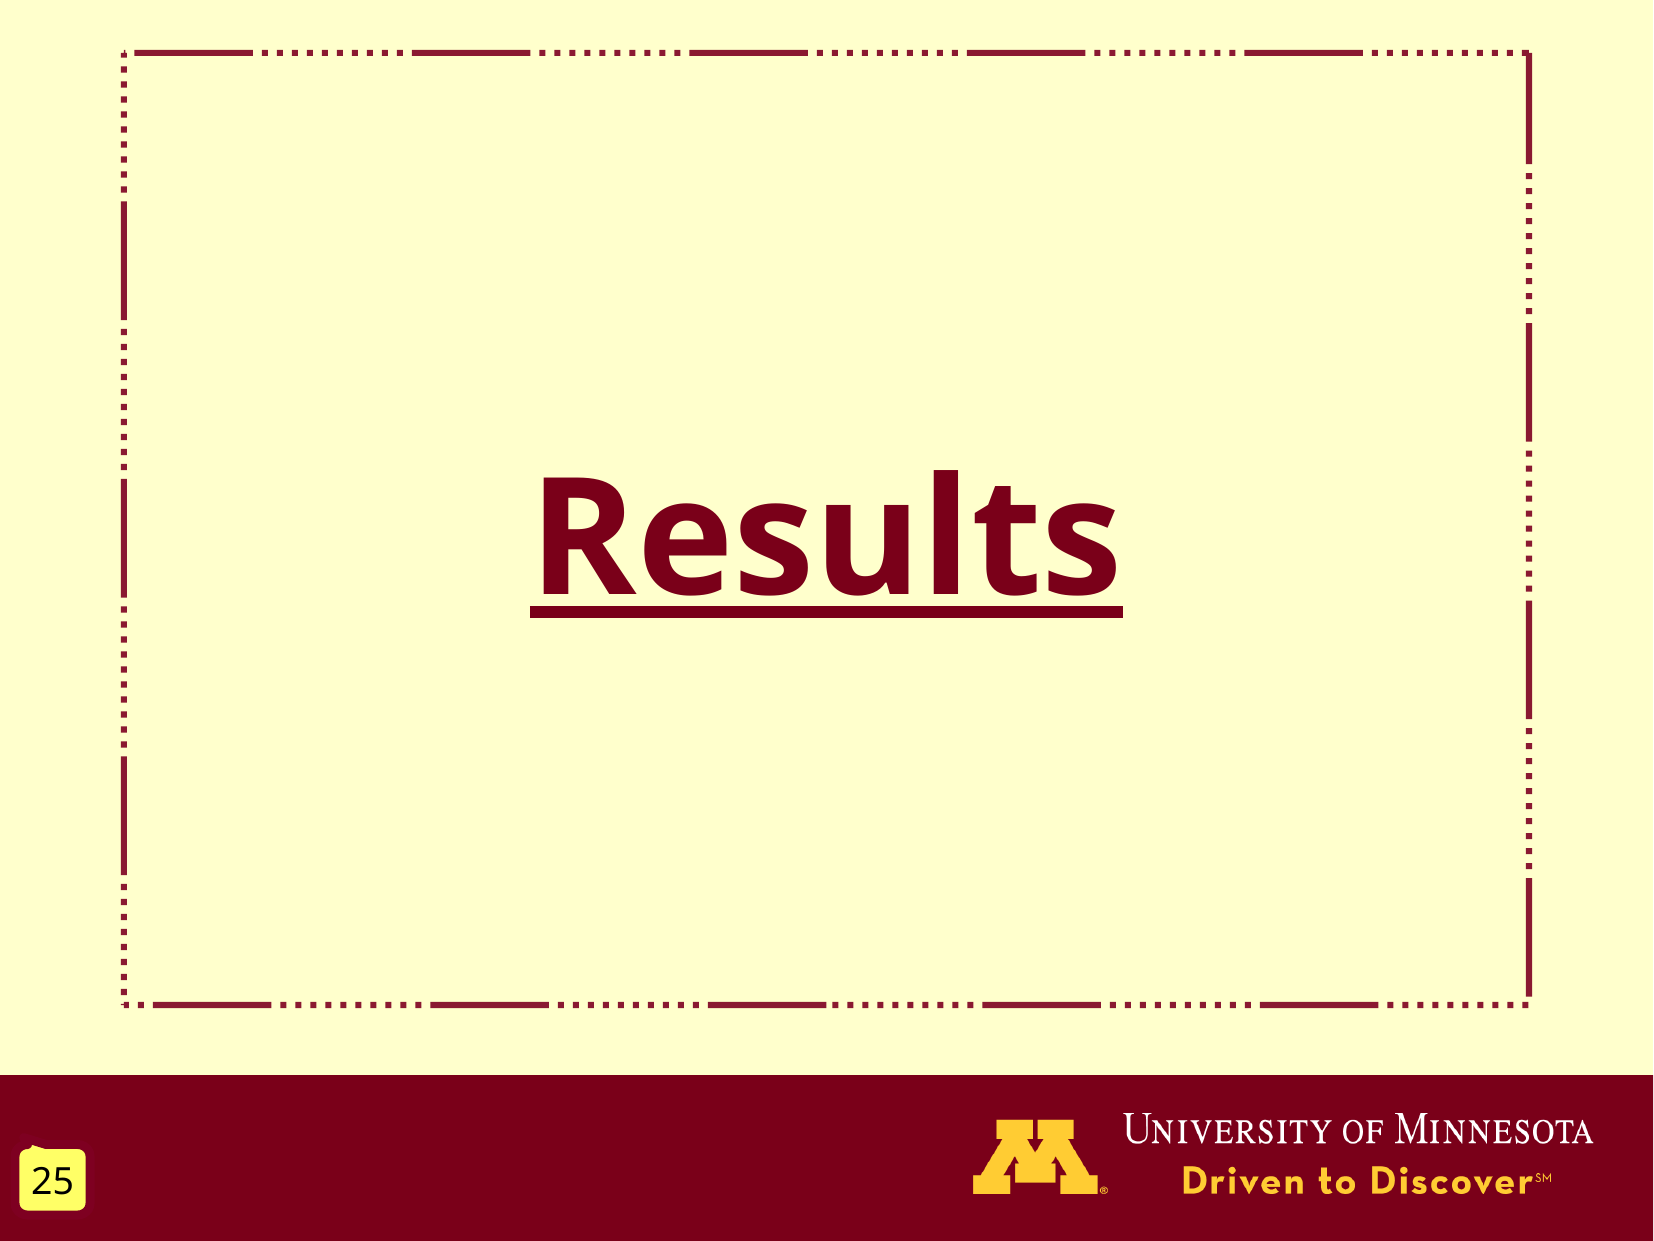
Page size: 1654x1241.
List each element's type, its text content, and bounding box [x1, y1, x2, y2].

title Results [123, 52, 1529, 1006]
text_box 25 [15, 1137, 91, 1216]
picture [0, 1075, 1654, 1241]
